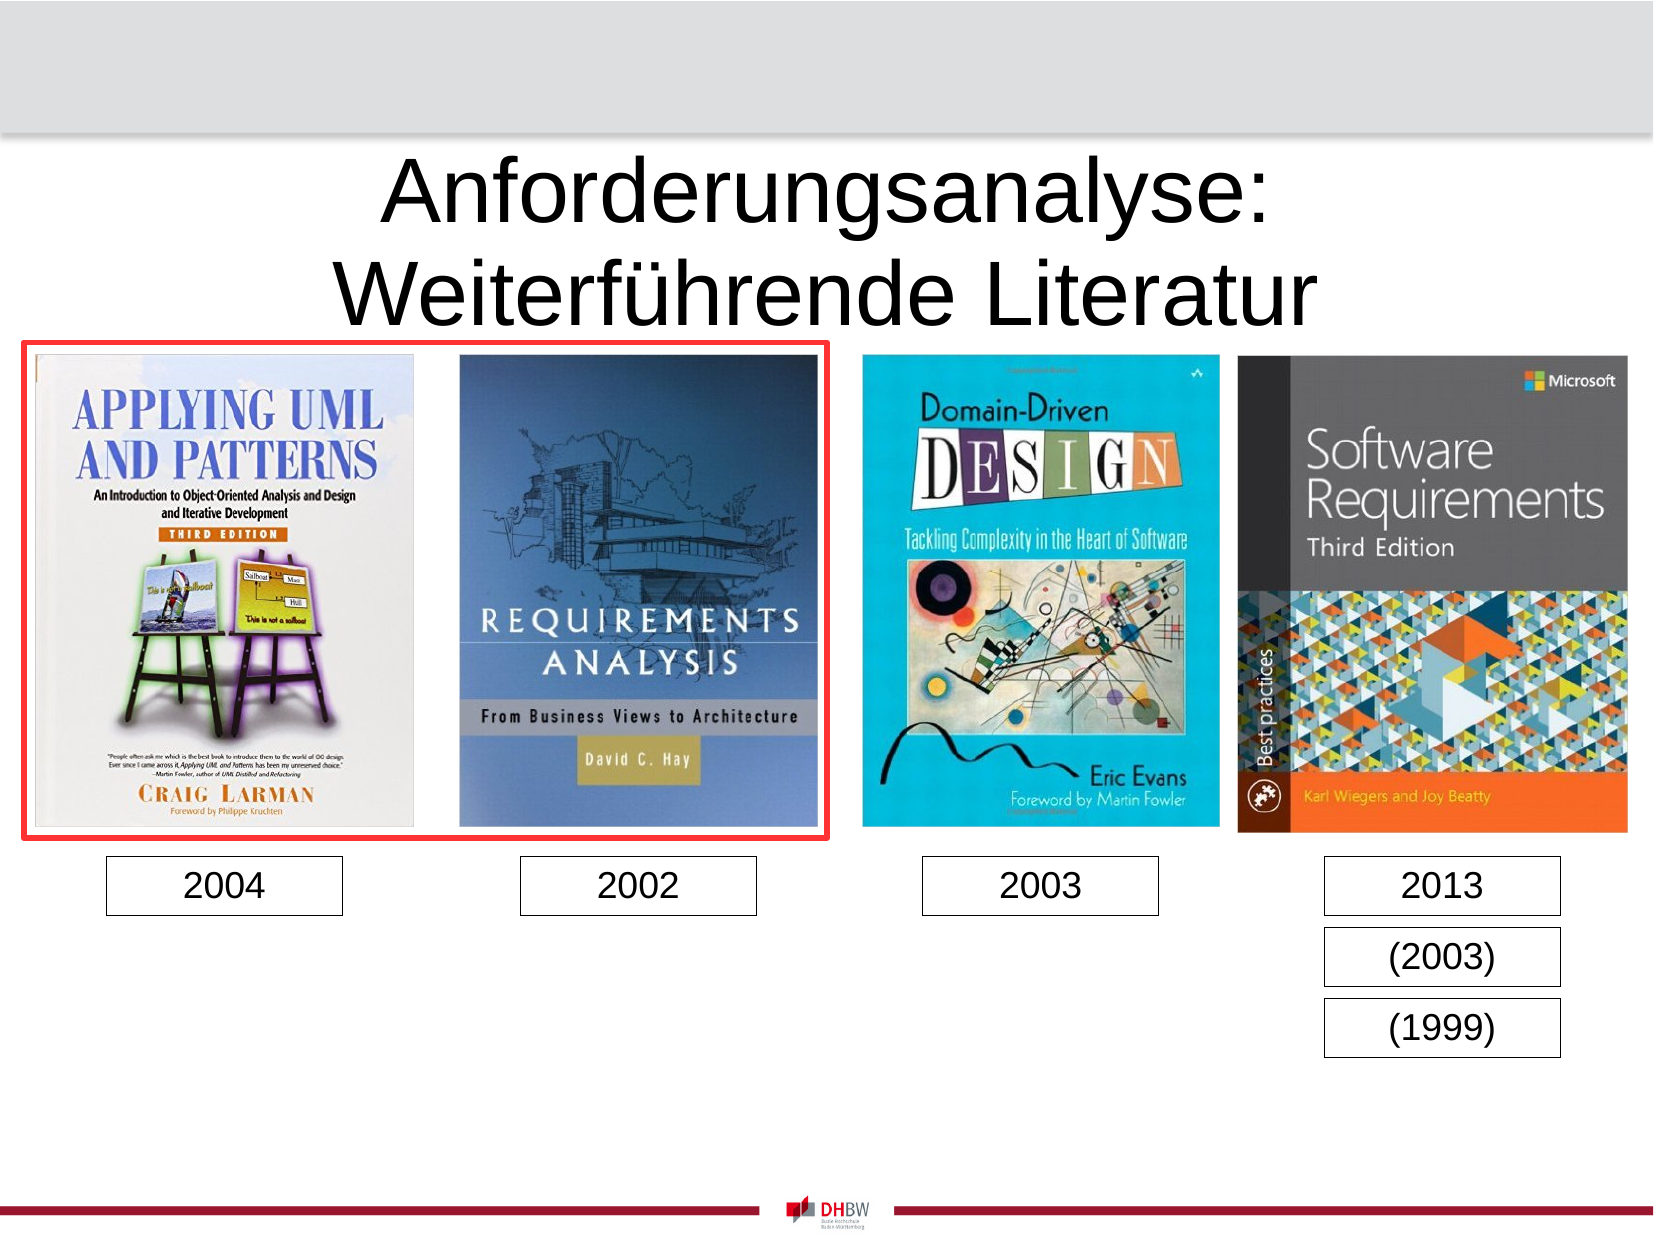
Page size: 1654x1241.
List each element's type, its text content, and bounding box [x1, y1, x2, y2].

picture [0, 1, 1654, 1237]
text_box 2013 [1324, 856, 1561, 916]
text_box (2003) [1324, 927, 1561, 987]
text_box 2002 [520, 856, 757, 916]
text_box 2004 [106, 856, 343, 916]
title Anforderungsanalyse: Weiterführende Literatur [82, 139, 1571, 346]
text_box (1999) [1324, 998, 1561, 1058]
text_box 2003 [922, 856, 1159, 916]
